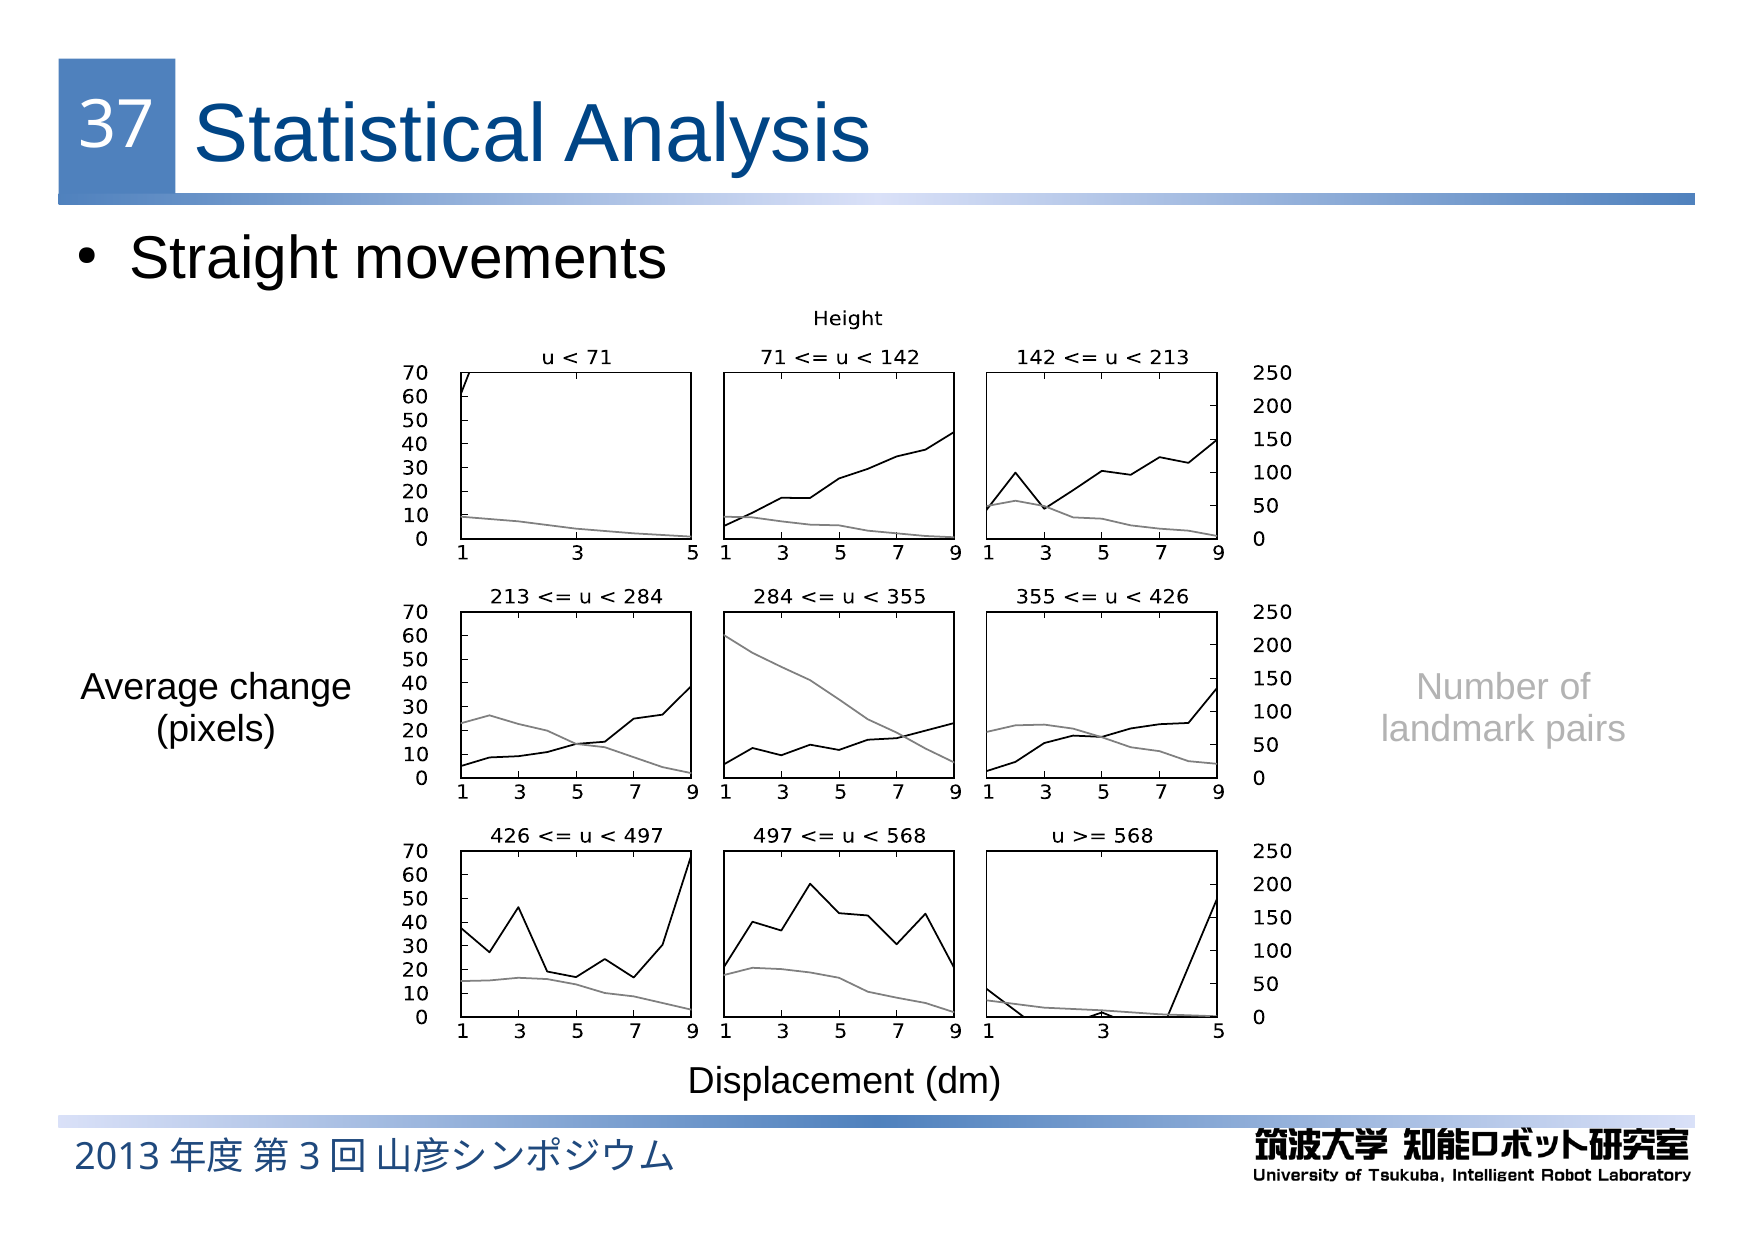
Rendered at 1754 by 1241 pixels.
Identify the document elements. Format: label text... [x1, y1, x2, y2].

picture [1252, 1127, 1691, 1182]
picture [388, 298, 1303, 1049]
list Straight movements [58, 223, 1696, 876]
text_box Displacement (dm) [538, 1051, 1151, 1109]
title Statistical Analysis [193, 61, 1651, 205]
text_box Average change (pixels) [58, 658, 374, 758]
text_box Number of landmark pairs [1345, 658, 1661, 758]
